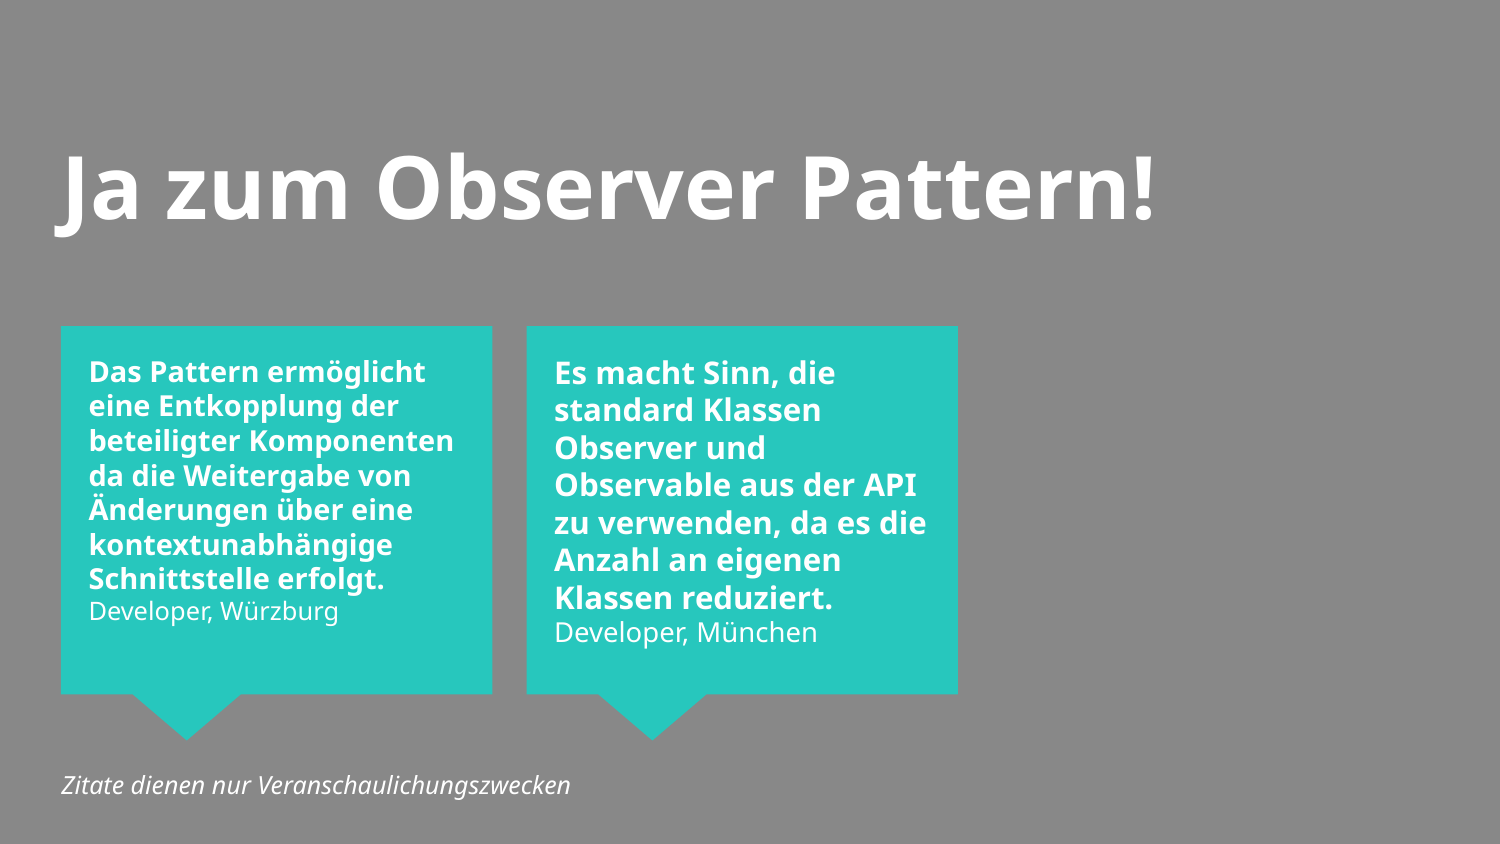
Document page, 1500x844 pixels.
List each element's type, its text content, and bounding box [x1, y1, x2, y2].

title Ja zum Observer Pattern! [46, 116, 1461, 285]
text_box Zitate dienen nur Veranschaulichungszwecken [46, 763, 1071, 806]
text_box [526, 326, 958, 741]
title Es macht Sinn, die standard Klassen Observer und Observable aus der API zu verwenden, da es die Anzahl an eigenen Klassen reduziert. Developer, München [539, 338, 947, 668]
text_box [60, 326, 493, 741]
title Das Pattern ermöglicht eine Entkopplung der beteiligter Komponenten da die Weitergabe von Änderungen über eine kontextunabhängige Schnittstelle erfolgt. Developer, Würzburg [73, 338, 481, 668]
